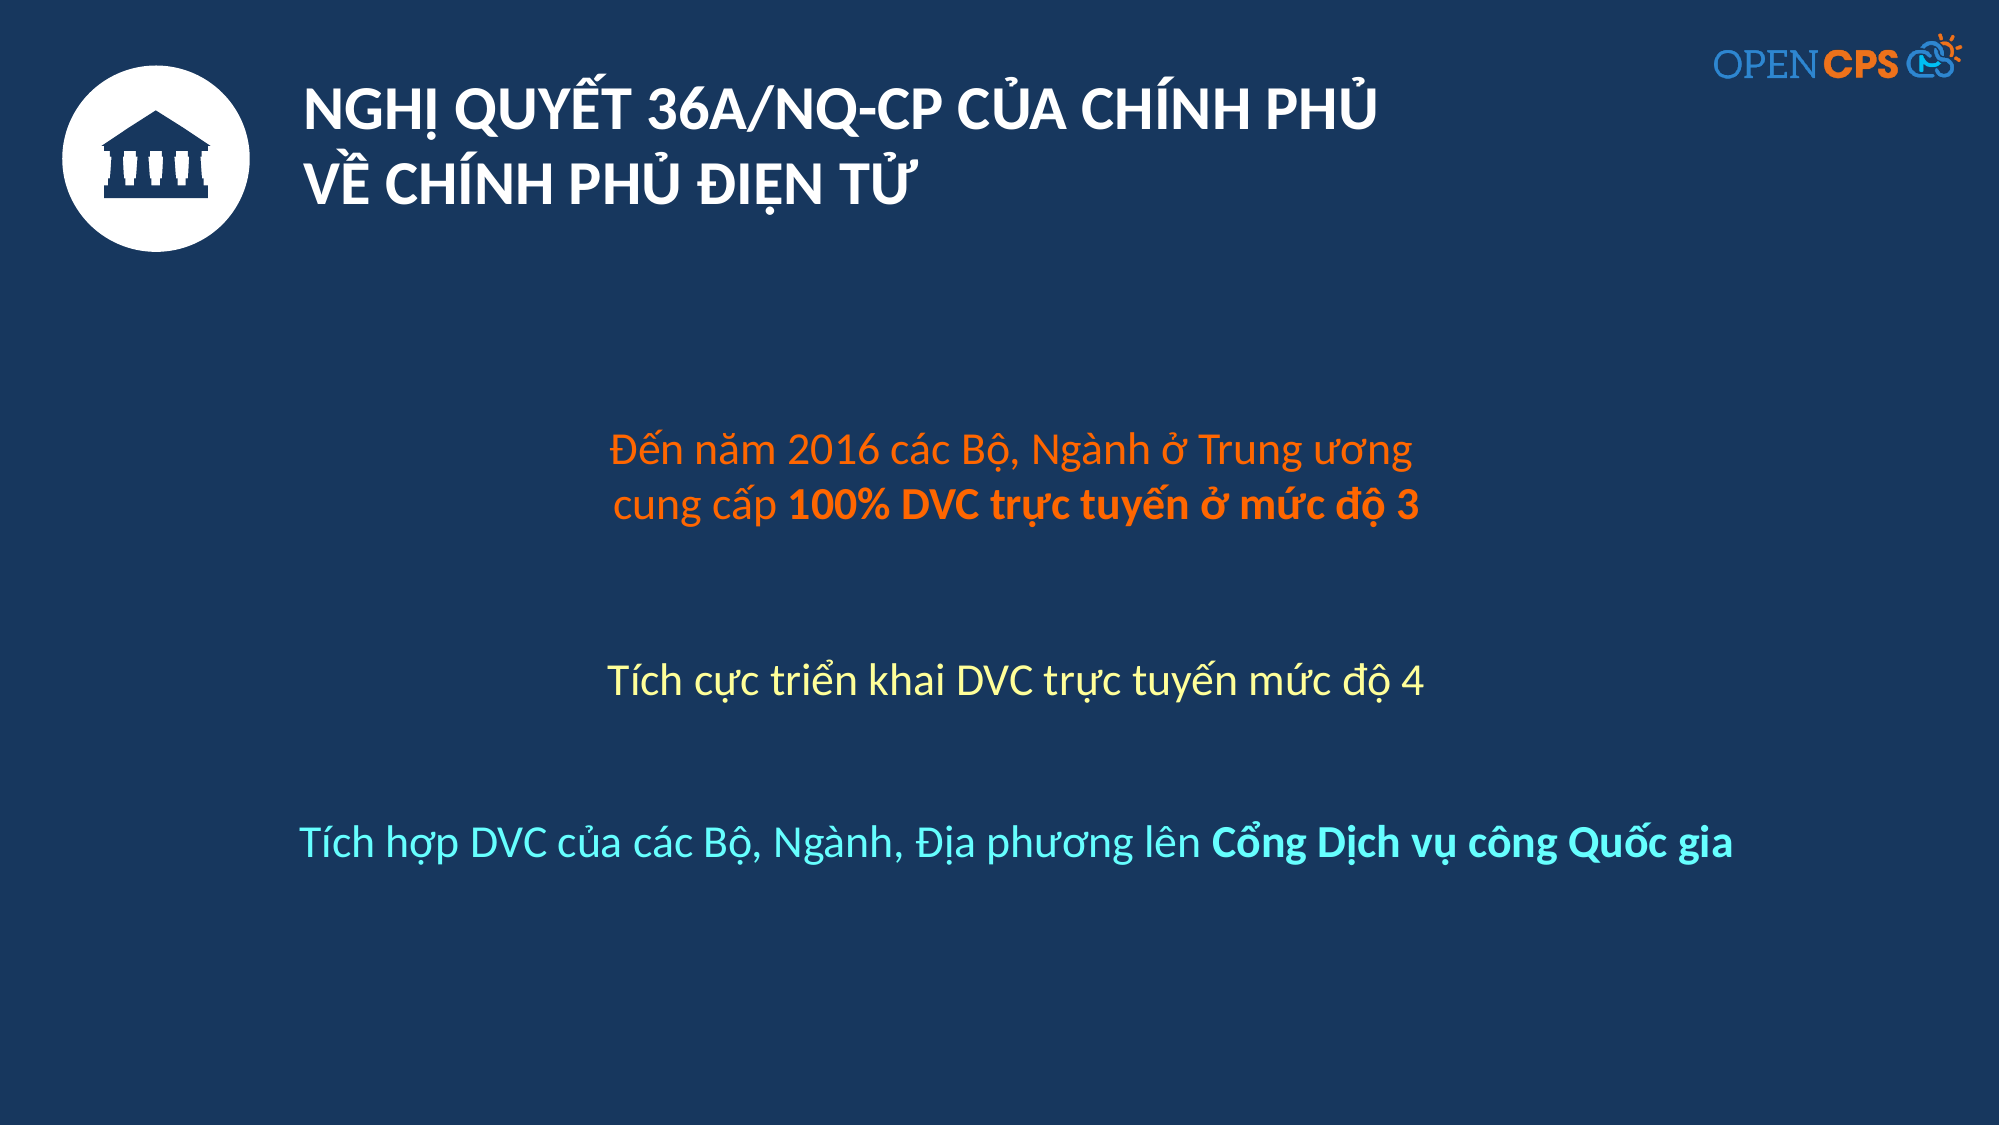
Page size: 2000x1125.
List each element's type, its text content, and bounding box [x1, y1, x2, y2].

text_box Tích cực triển khai DVC trực tuyến mức độ 4 [593, 641, 1441, 712]
picture [1709, 29, 1966, 85]
text_box Đến năm 2016 các Bộ, Ngành ở Trung ương cung cấp 100% DVC trực tuyến ở mức độ 3 [594, 411, 1439, 536]
text_box [62, 65, 250, 252]
text_box NGHỊ QUYẾT 36A/NQ-CP CỦA CHÍNH PHỦ VỀ CHÍNH PHỦ ĐIỆN TỬ [288, 60, 1411, 225]
text_box Tích hợp DVC của các Bộ, Ngành, Địa phương lên Cổng Dịch vụ công Quốc gia [284, 804, 1749, 875]
